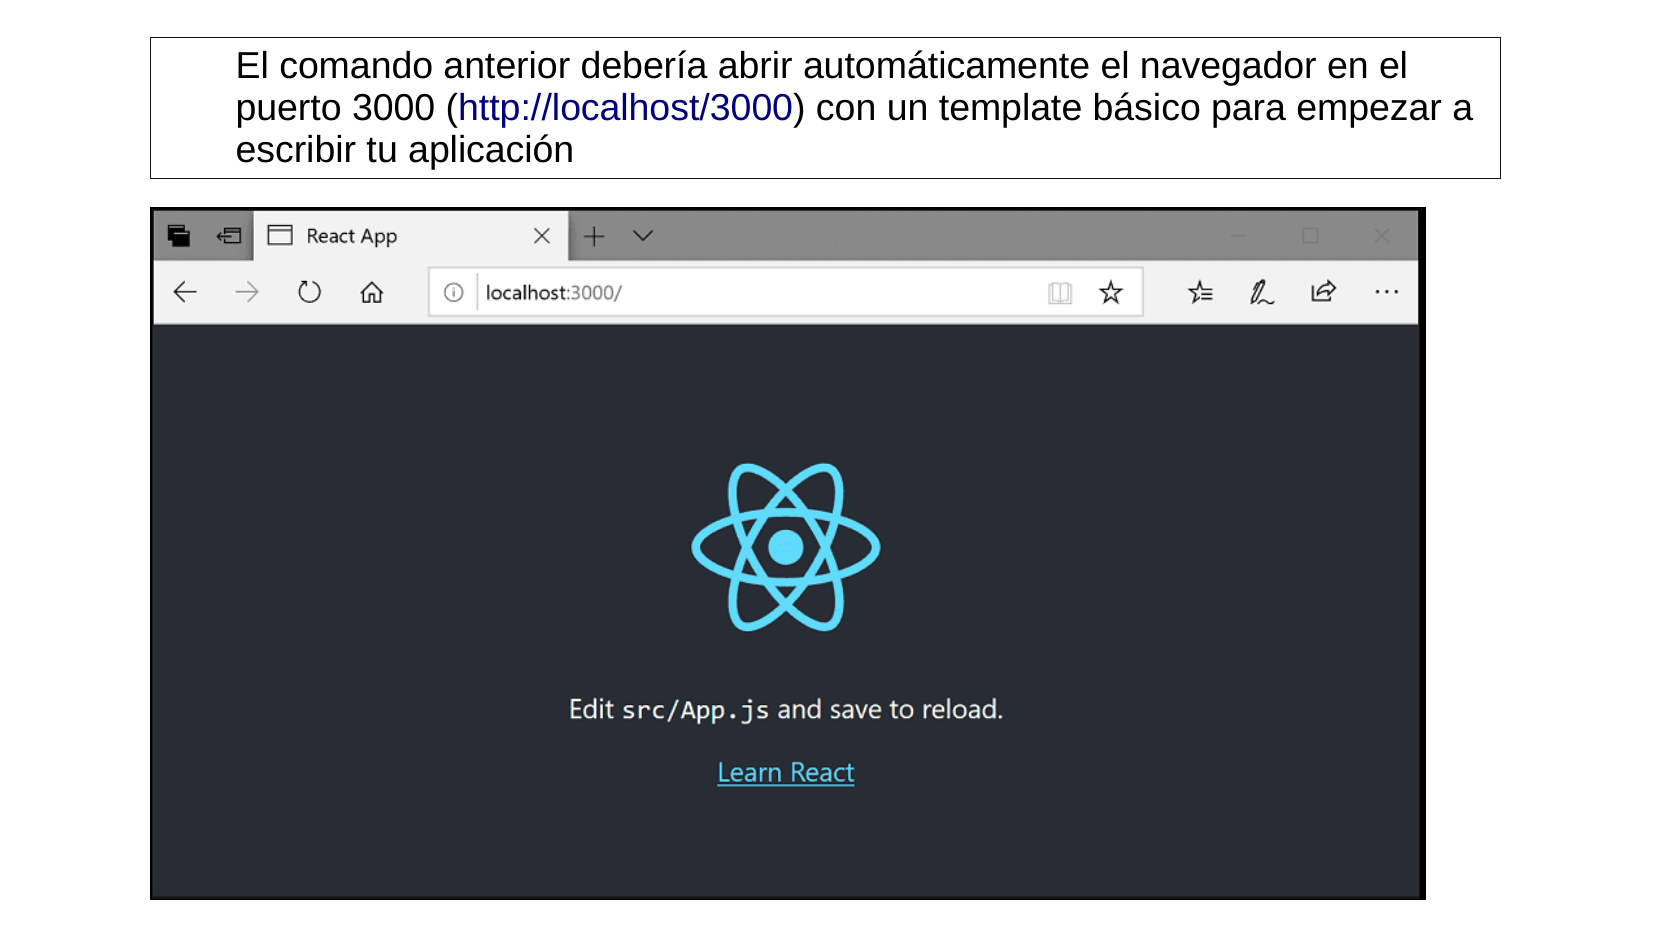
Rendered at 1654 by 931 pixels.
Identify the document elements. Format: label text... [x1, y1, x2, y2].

picture [150, 207, 1426, 901]
text_box El comando anterior debería abrir automáticamente el navegador en el puerto 3000 (http://localhost/3000) con un template básico para empezar a escribir tu aplicación [150, 37, 1501, 179]
